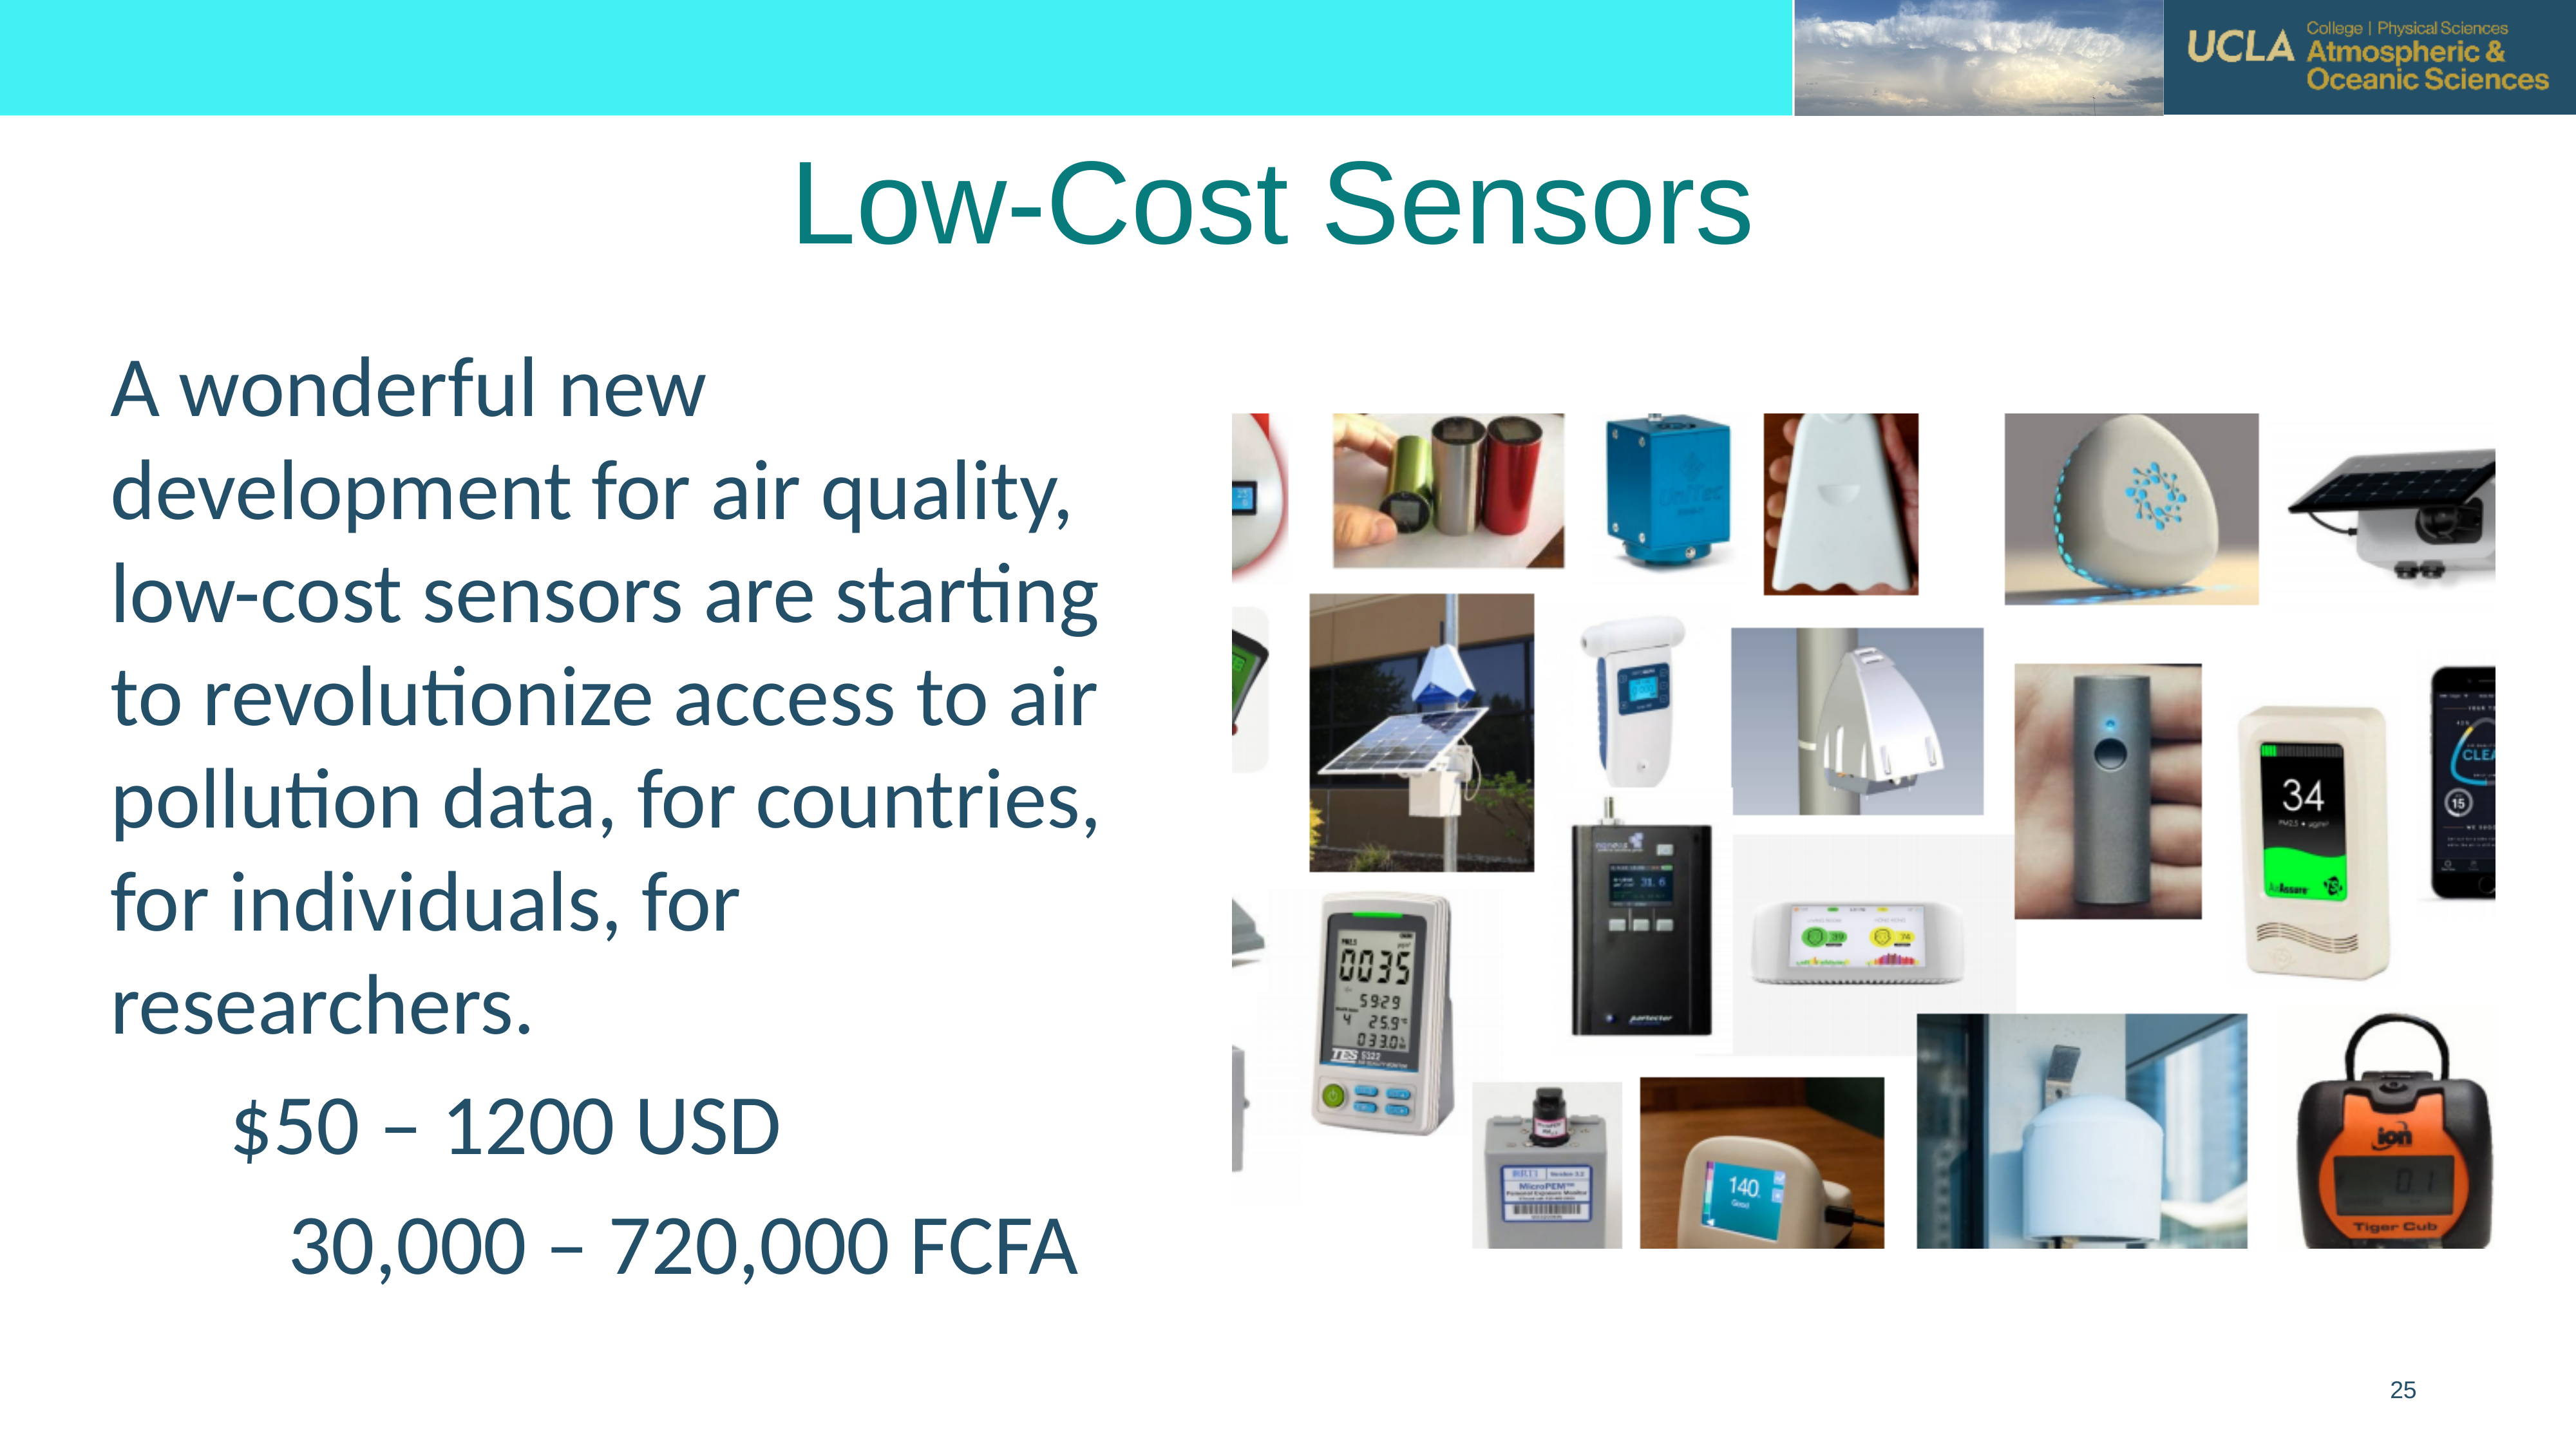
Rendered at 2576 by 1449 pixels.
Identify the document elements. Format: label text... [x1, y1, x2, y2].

list A wonderful new development for air quality, low-cost sensors are starting to revolutionize access to air pollution data, for countries, for individuals, for researchers. $50 – 1200 USD 30,000 – 720,000 FCFA [97, 325, 1134, 1368]
title Low-Cost Sensors [195, 120, 2383, 326]
picture [1794, 0, 2576, 116]
picture [1232, 413, 2496, 1249]
